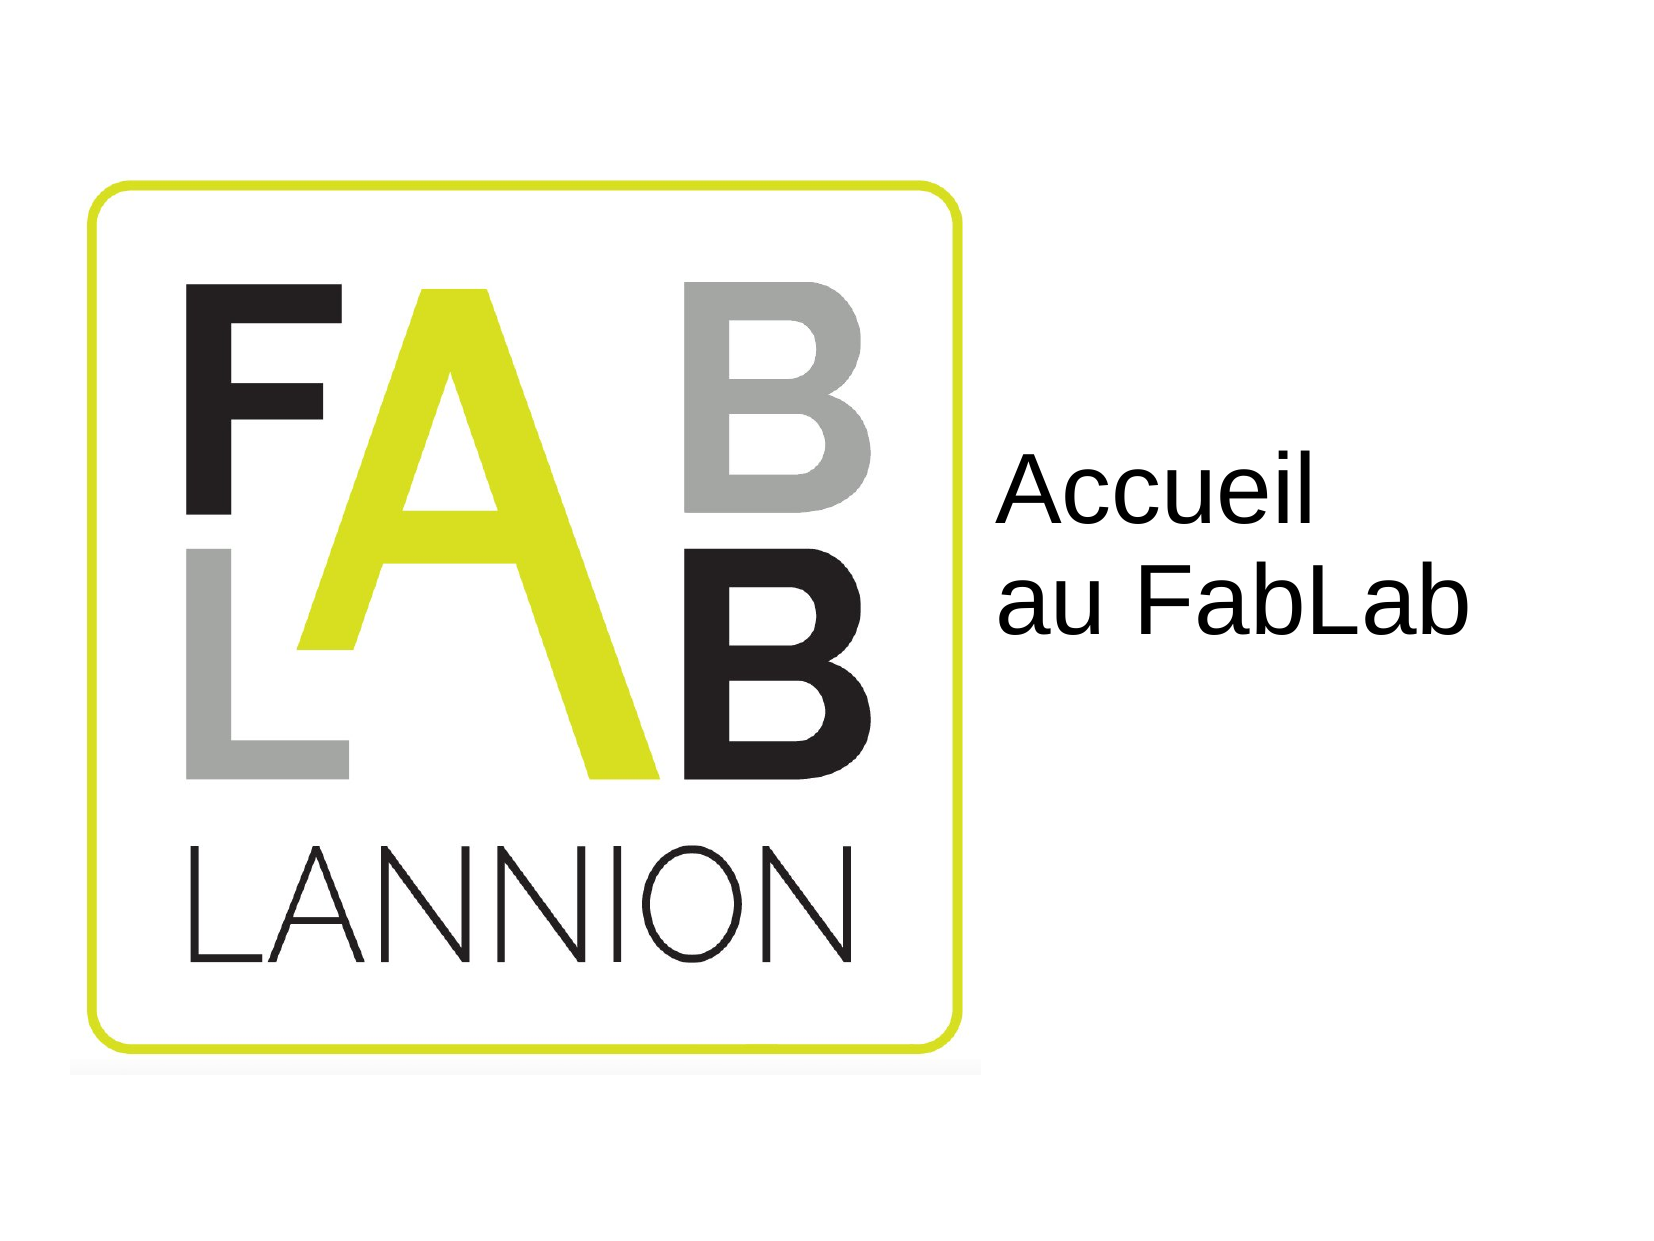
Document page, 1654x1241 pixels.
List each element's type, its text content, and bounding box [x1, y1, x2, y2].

text_box Accueil au FabLab [980, 425, 1639, 707]
picture [70, 165, 981, 1075]
